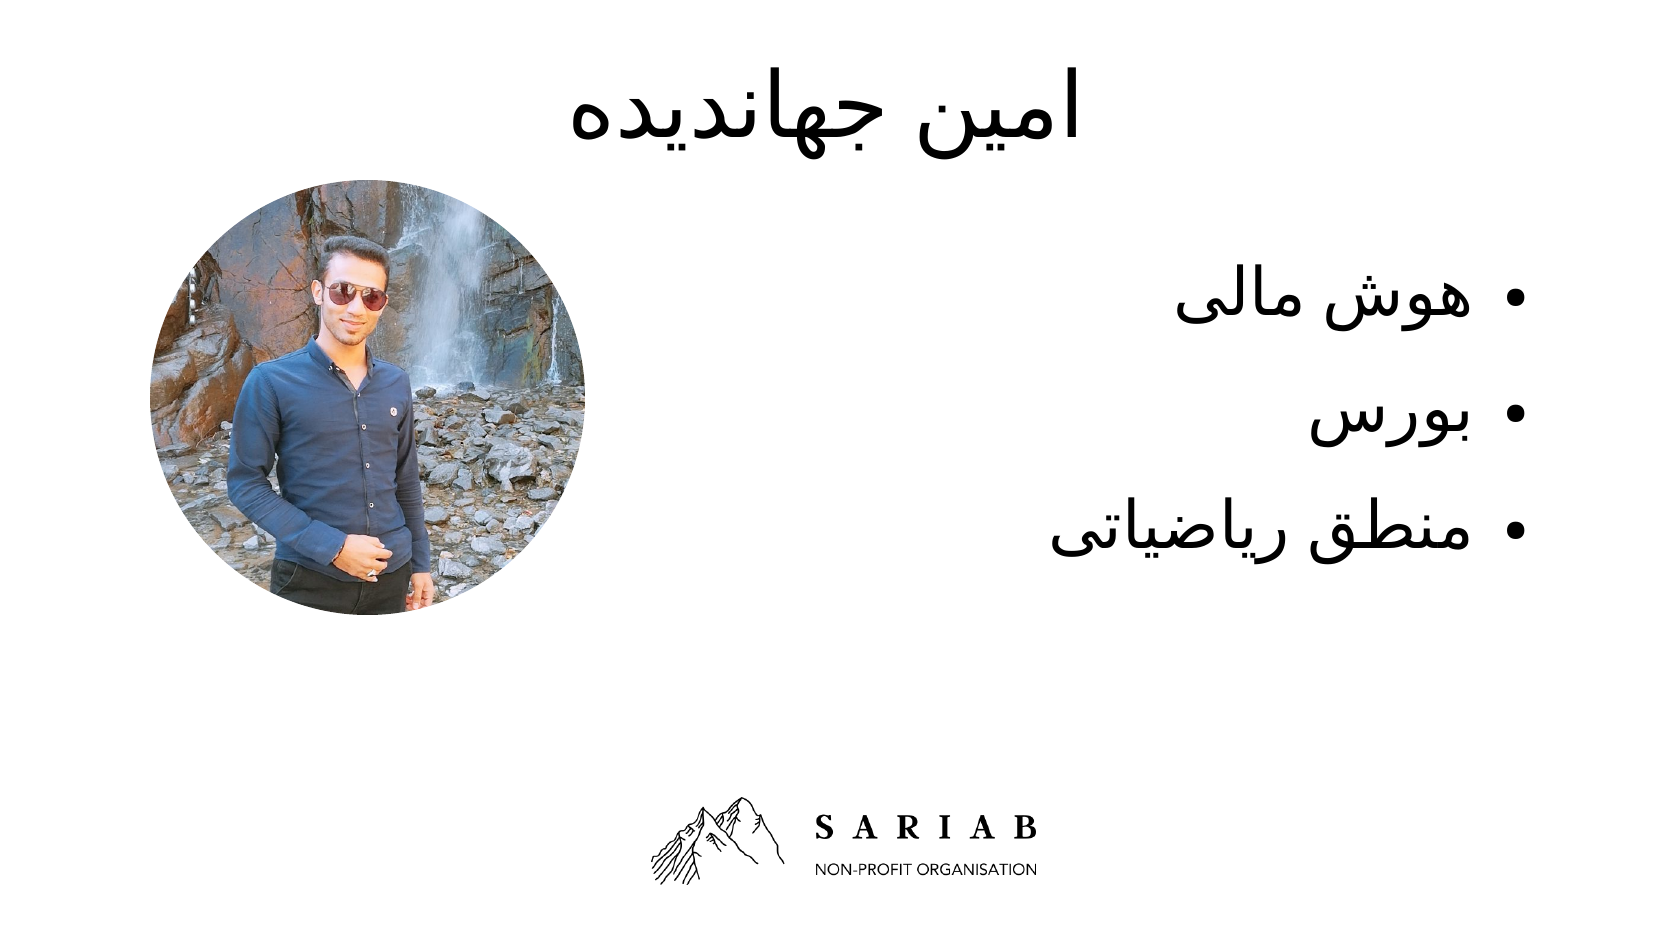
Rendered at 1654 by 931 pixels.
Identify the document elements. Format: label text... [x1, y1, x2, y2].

picture [651, 797, 1036, 886]
list هوش مالی بورس منطق ریاضیاتی [900, 255, 1546, 796]
title امین جهاندیده [82, 37, 1571, 193]
text_box [150, 180, 586, 616]
